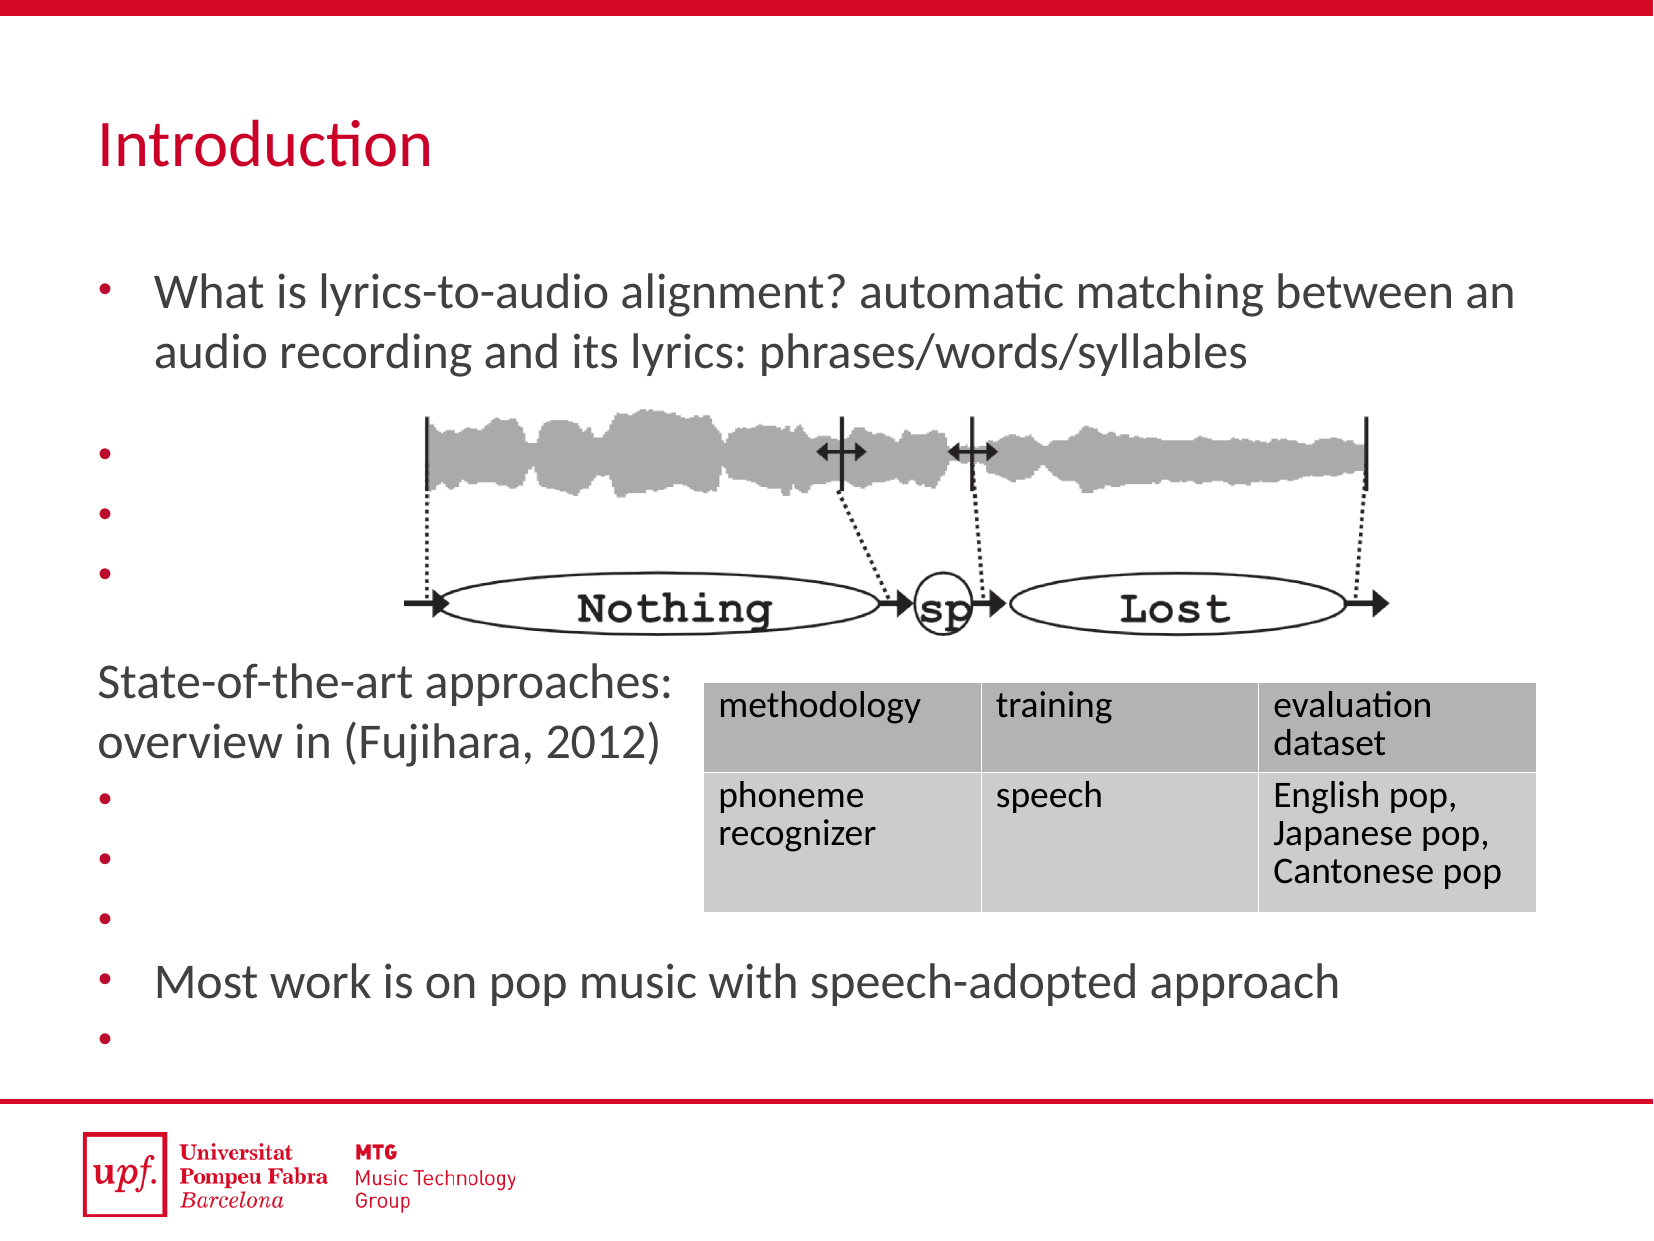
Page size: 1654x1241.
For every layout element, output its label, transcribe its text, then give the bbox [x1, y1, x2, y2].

table_cell English pop, Japanese pop, Cantonese pop [1259, 773, 1536, 912]
text_box Introduction [82, 92, 1571, 234]
picture [396, 404, 1395, 642]
text_box What is lyrics-to-audio alignment? automatic matching between an audio recording and its lyrics: phrases/words/syllables State-of-the-art approaches: overview in (Fujihara, 2012) Most work is on pop music with speech-adopted approach [82, 251, 1571, 1054]
table_header evaluation dataset [1259, 683, 1536, 772]
table_header training [982, 683, 1258, 772]
table_cell phoneme recognizer [704, 773, 981, 912]
table_cell speech [982, 773, 1258, 912]
table_header methodology [704, 683, 981, 772]
